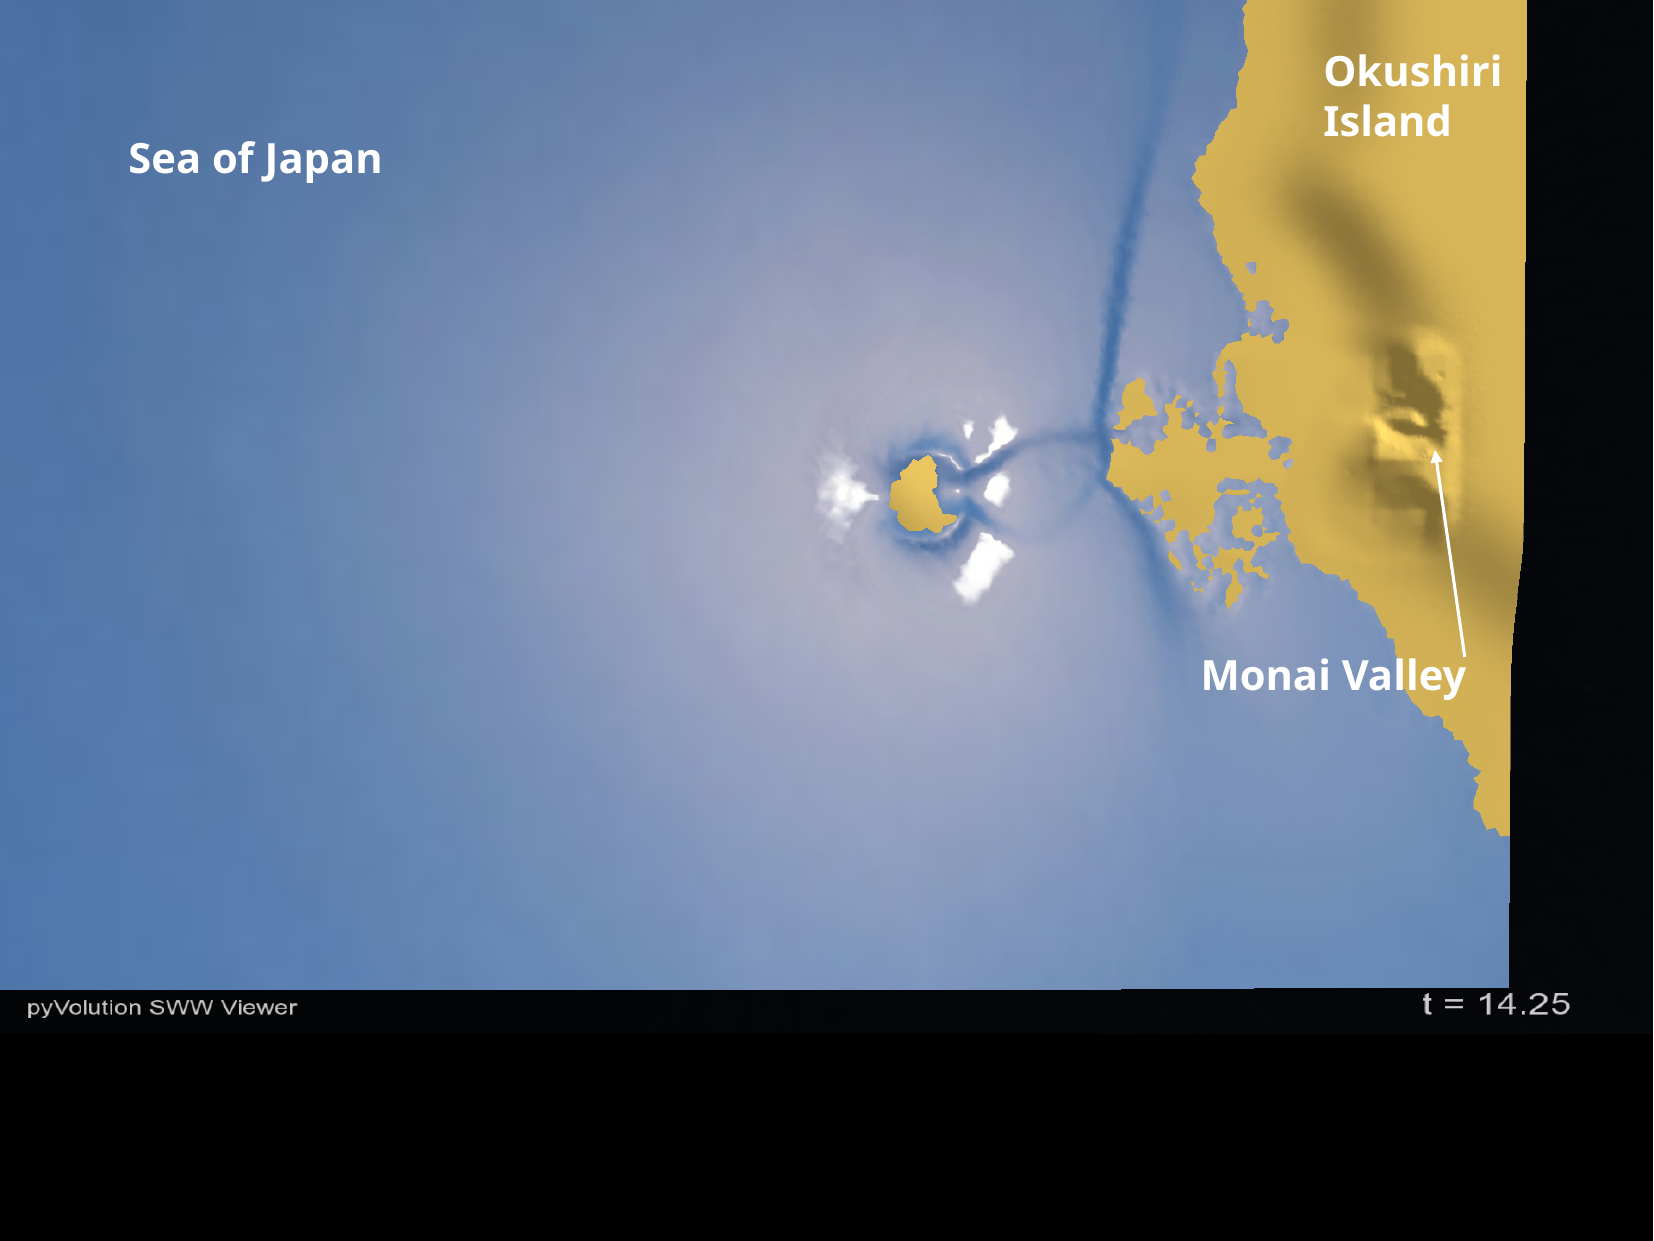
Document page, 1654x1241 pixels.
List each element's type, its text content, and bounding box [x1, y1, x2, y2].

text_box Sea of Japan [113, 124, 624, 190]
text_box Okushiri Island [1308, 36, 1653, 153]
text_box Monai Valley [1185, 640, 1492, 707]
picture [0, 0, 1653, 1034]
